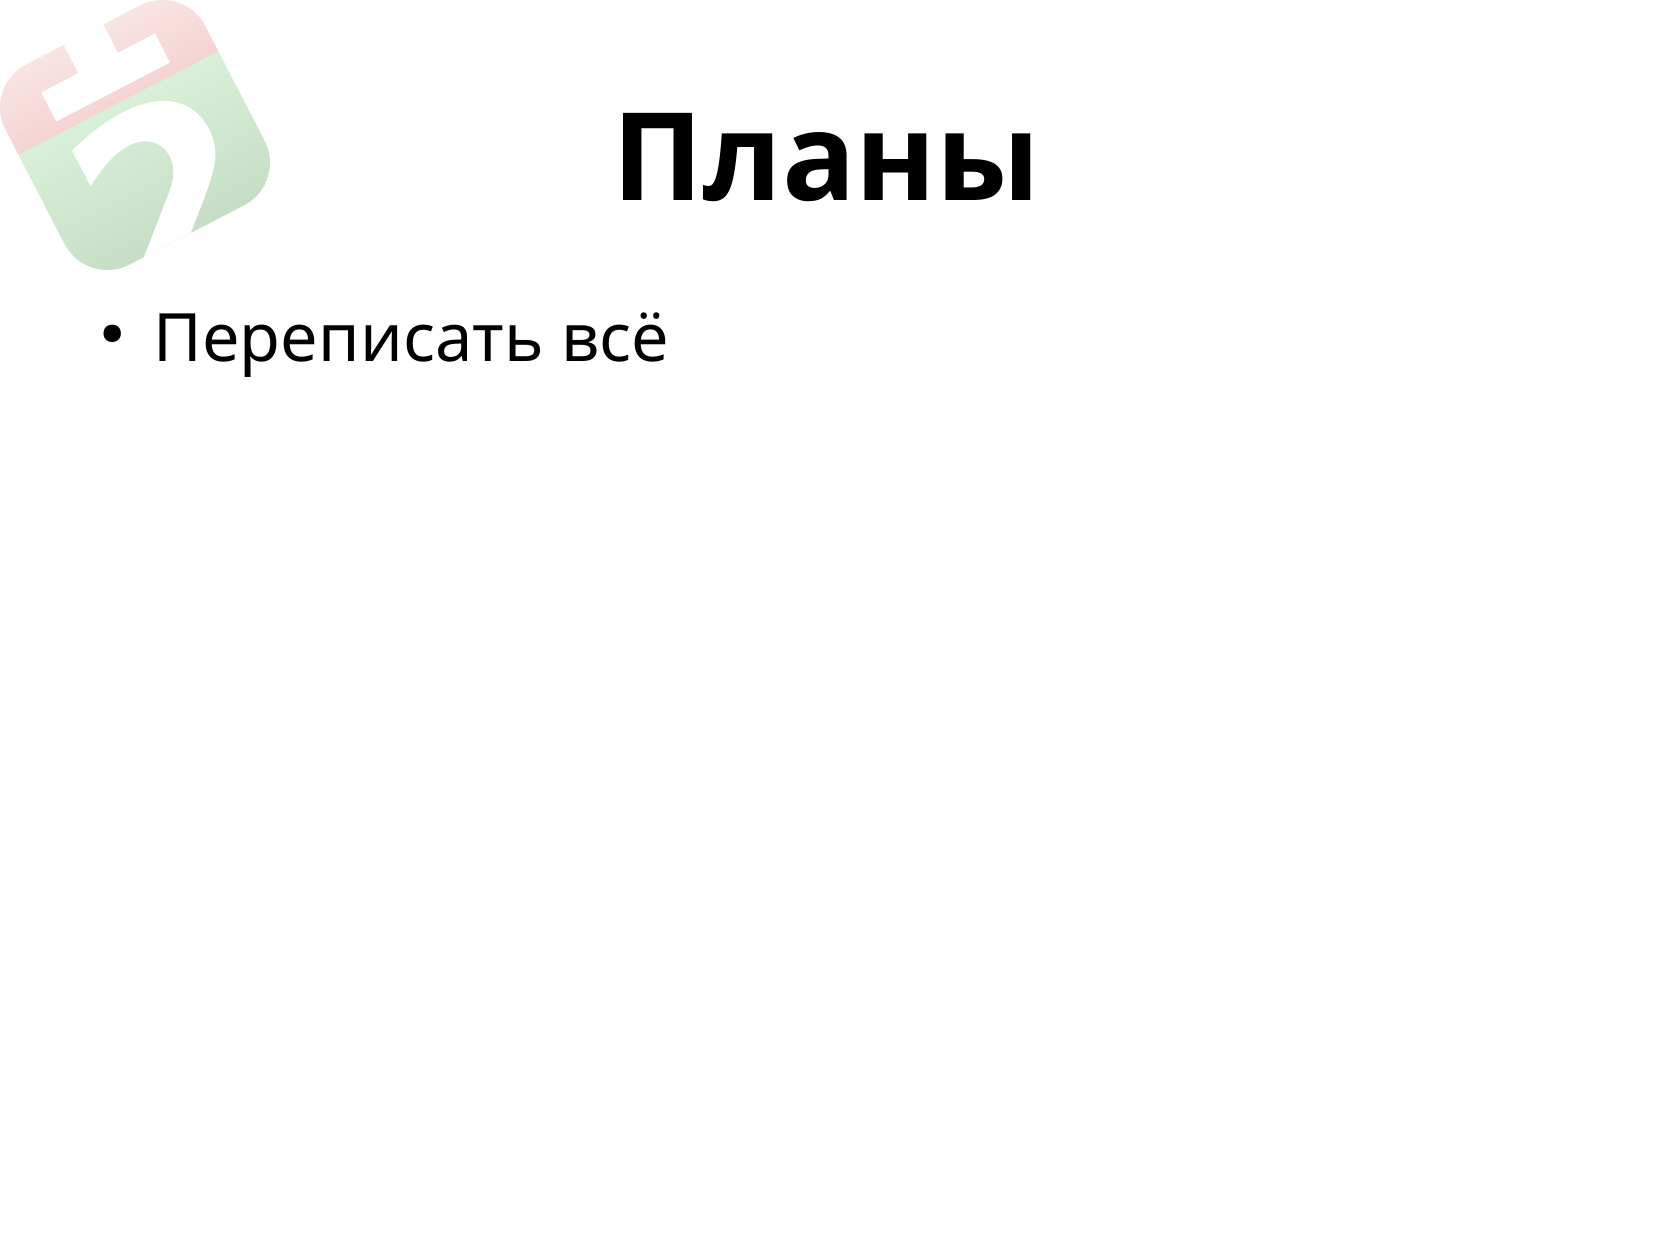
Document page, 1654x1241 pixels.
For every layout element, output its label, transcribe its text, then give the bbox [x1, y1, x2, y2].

title Планы [82, 49, 1571, 257]
list Переписать всё [82, 290, 1571, 1155]
